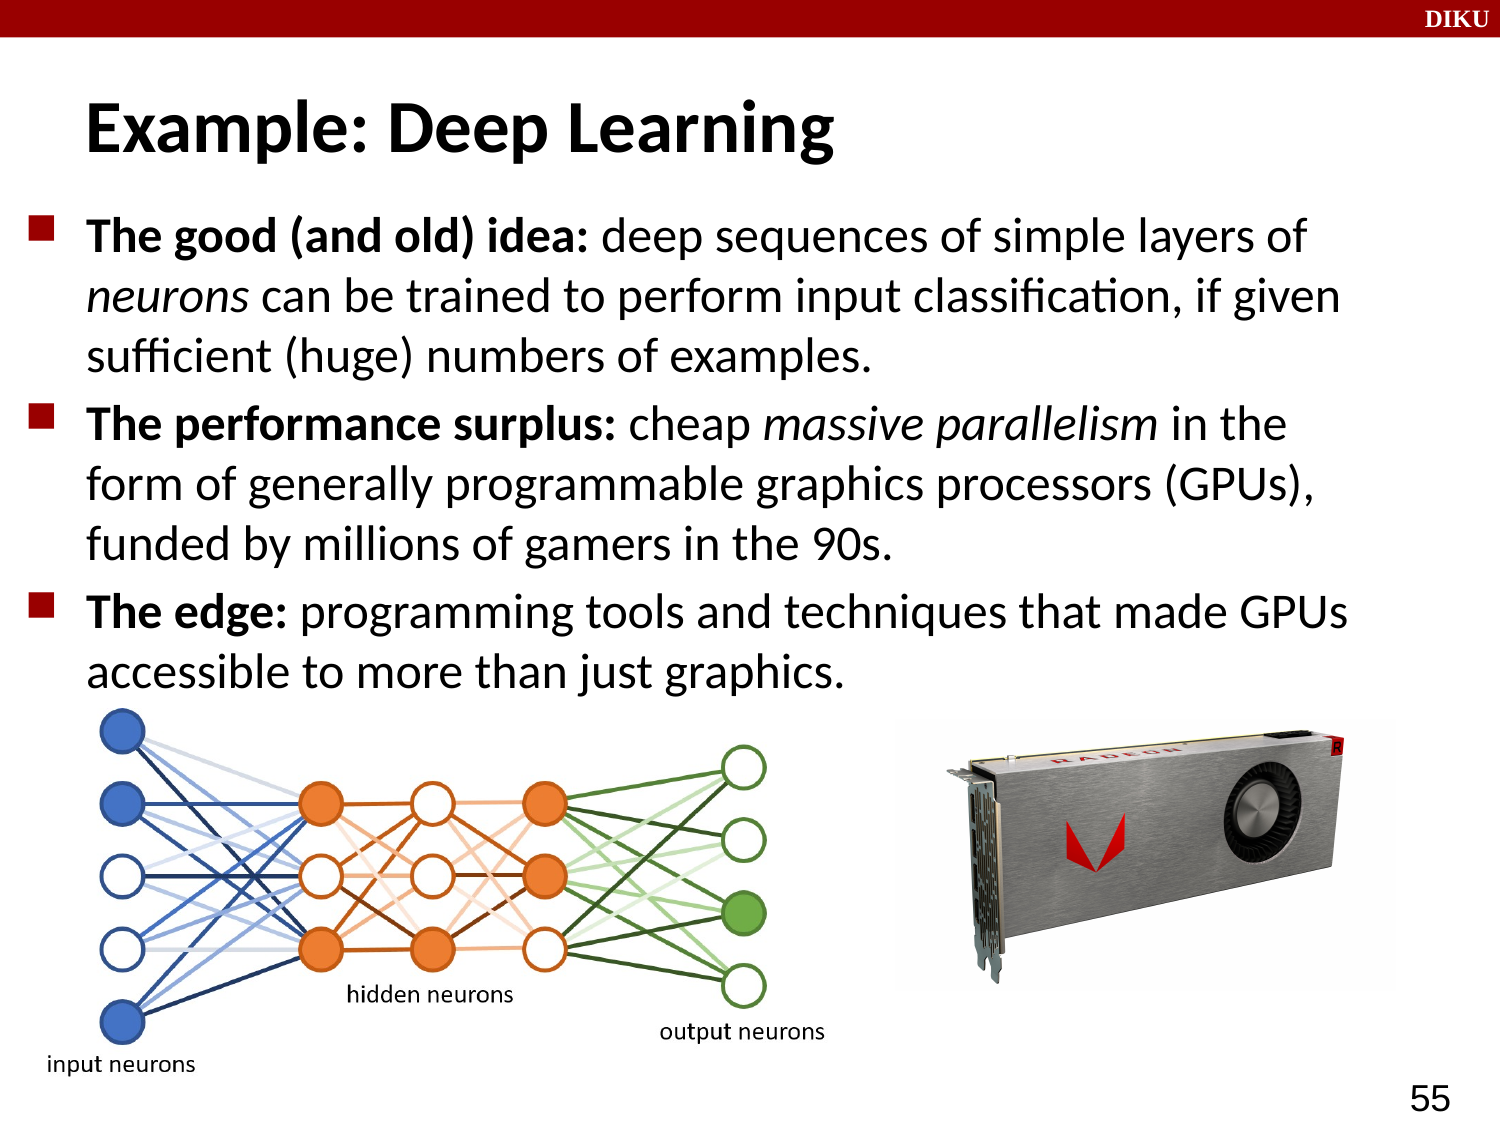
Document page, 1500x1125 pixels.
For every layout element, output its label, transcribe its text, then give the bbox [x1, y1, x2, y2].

text_box The good (and old) idea: deep sequences of simple layers of neurons can be trained to perform input classification, if given sufficient (huge) numbers of examples. The performance surplus: cheap massive parallelism in the form of generally programmable graphics processors (GPUs), funded by millions of gamers in the 90s. The edge: programming tools and techniques that made GPUs accessible to more than just graphics. [14, 194, 1376, 481]
text_box Example: Deep Learning [70, 75, 1485, 169]
picture [895, 719, 1396, 991]
picture [30, 708, 841, 1096]
